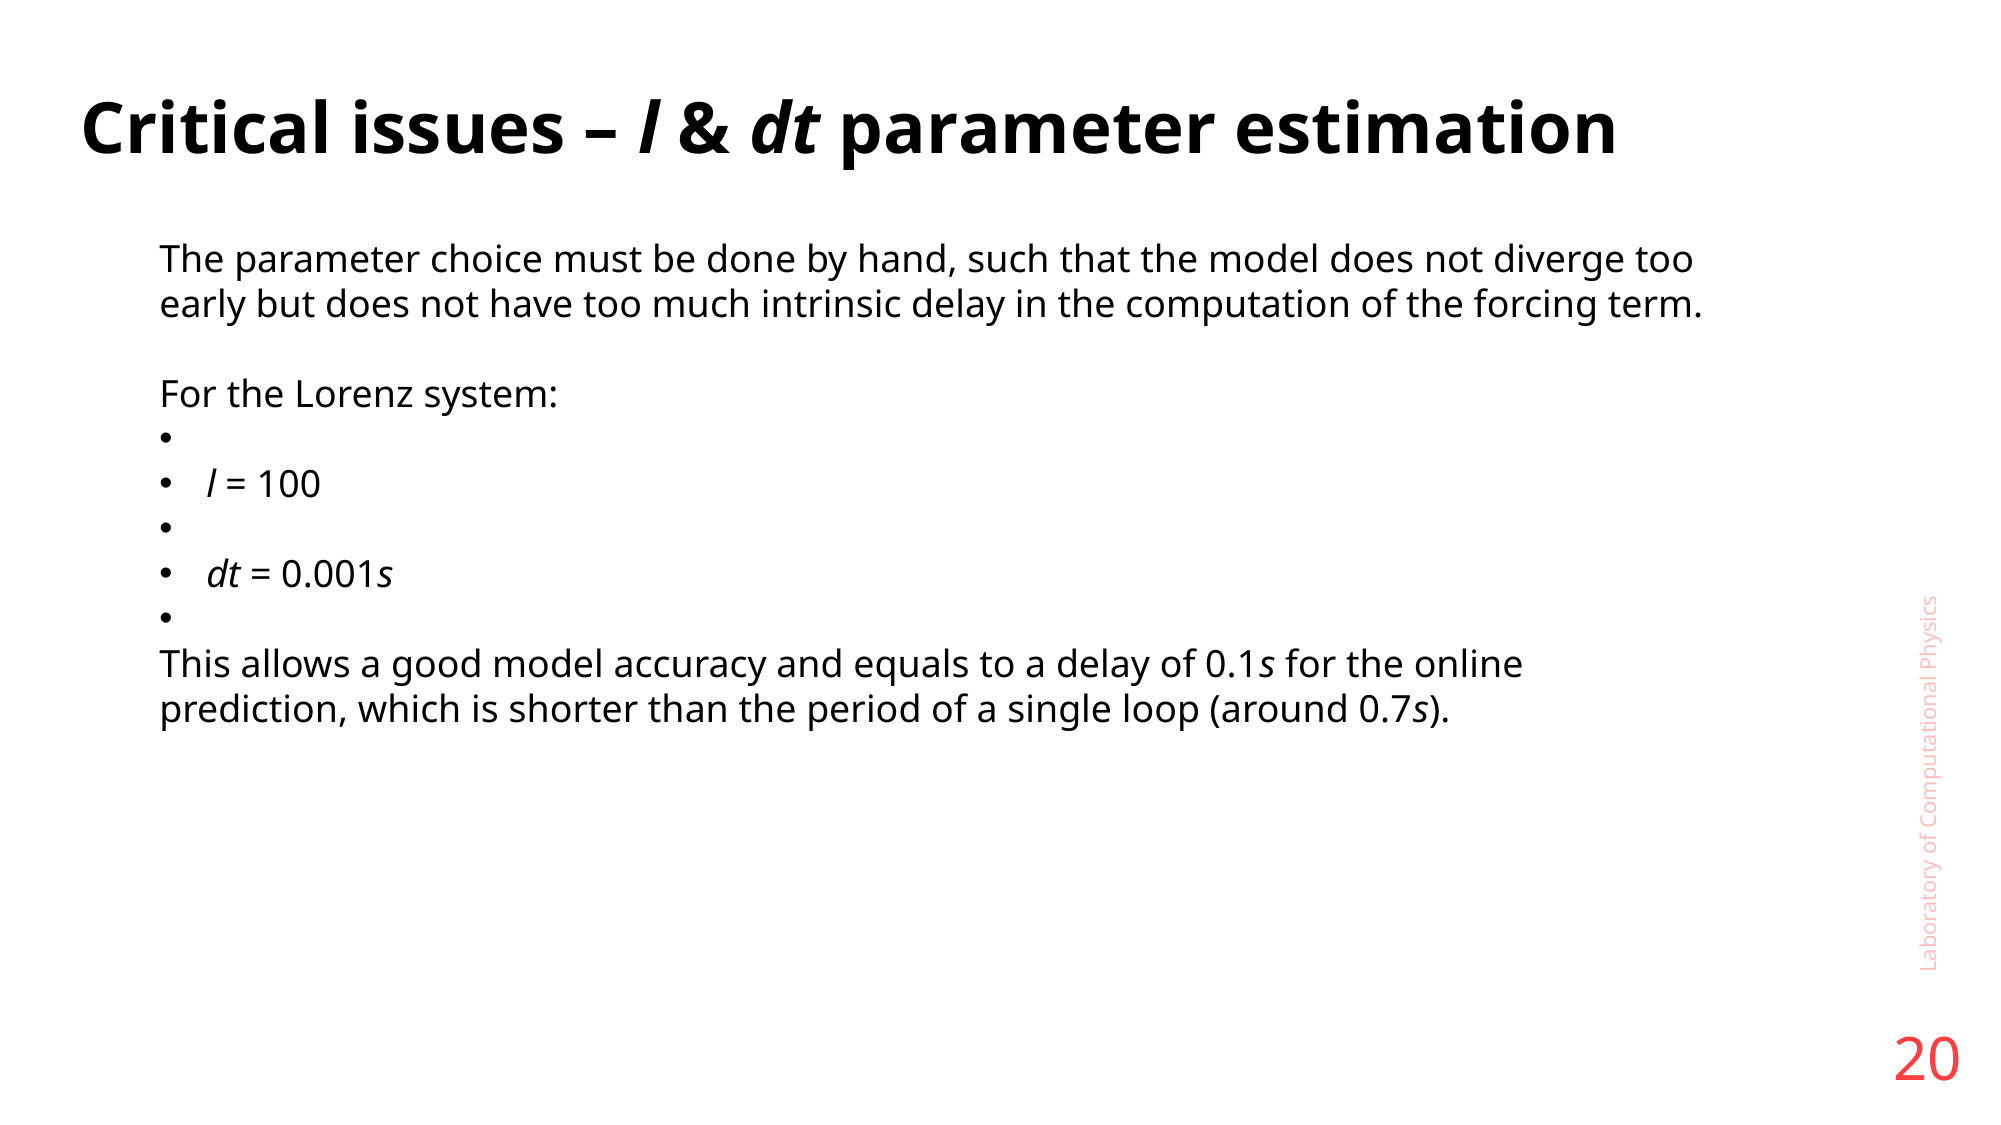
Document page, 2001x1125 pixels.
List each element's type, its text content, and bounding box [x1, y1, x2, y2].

footer Laboratory of Computational Physics [1897, 400, 1958, 988]
title Critical issues – l & dt parameter estimation [65, 28, 1895, 177]
slide_number 20 [1852, 1012, 2000, 1110]
text_box The parameter choice must be done by hand, such that the model does not diverge too early but does not have too much intrinsic delay in the computation of the forcing term. For the Lorenz system: l = 100 dt = 0.001s This allows a good model accuracy and equals to a delay of 0.1s for the online prediction, which is shorter than the period of a single loop (around 0.7s). [144, 227, 1735, 743]
